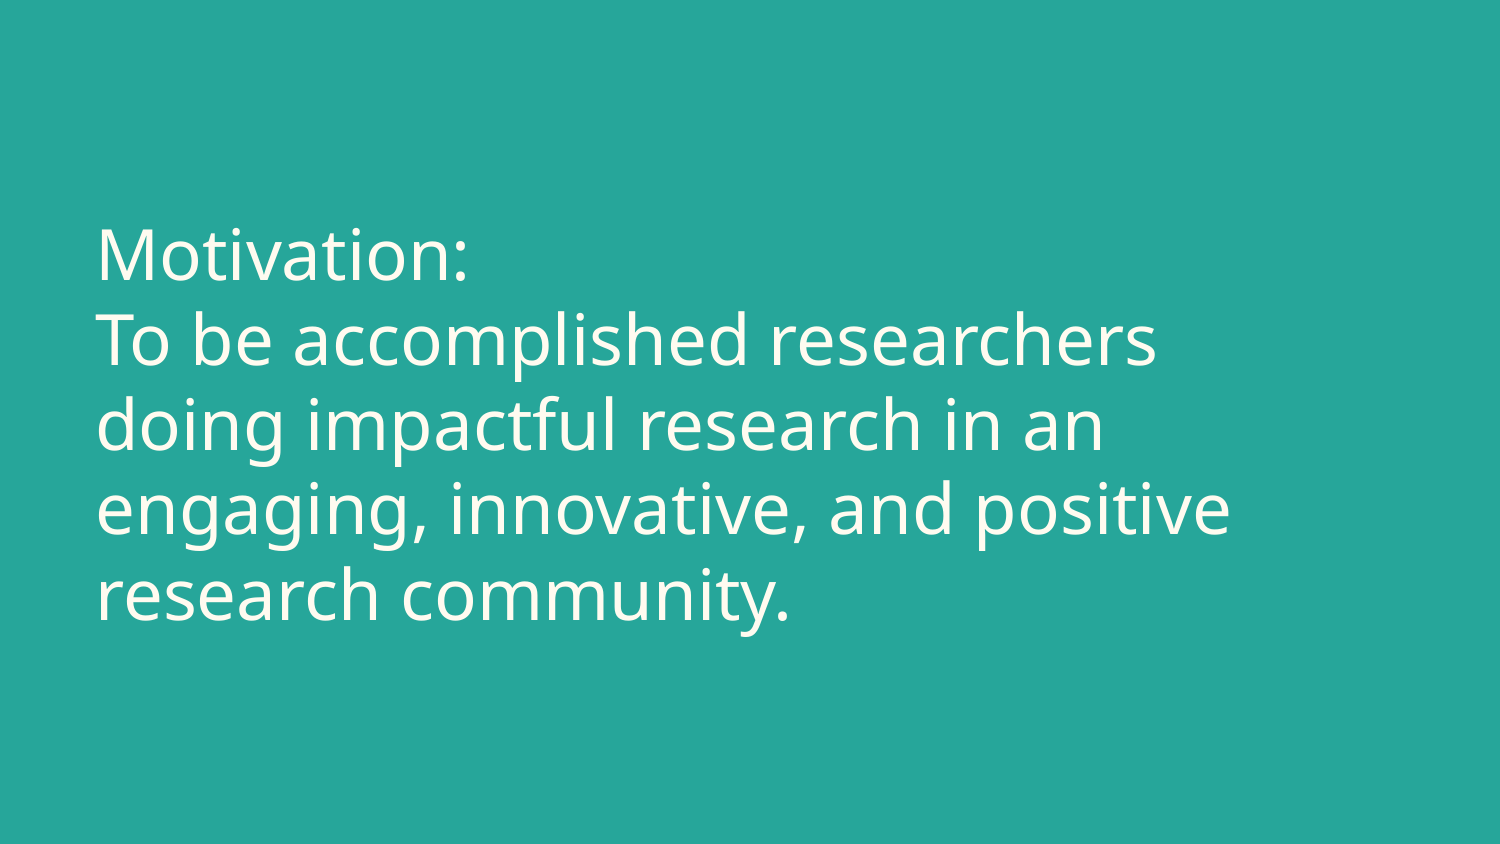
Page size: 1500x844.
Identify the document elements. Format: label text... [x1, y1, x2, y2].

title Motivation: To be accomplished researchers doing impactful research in an engaging, innovative, and positive research community. [80, 86, 1361, 758]
